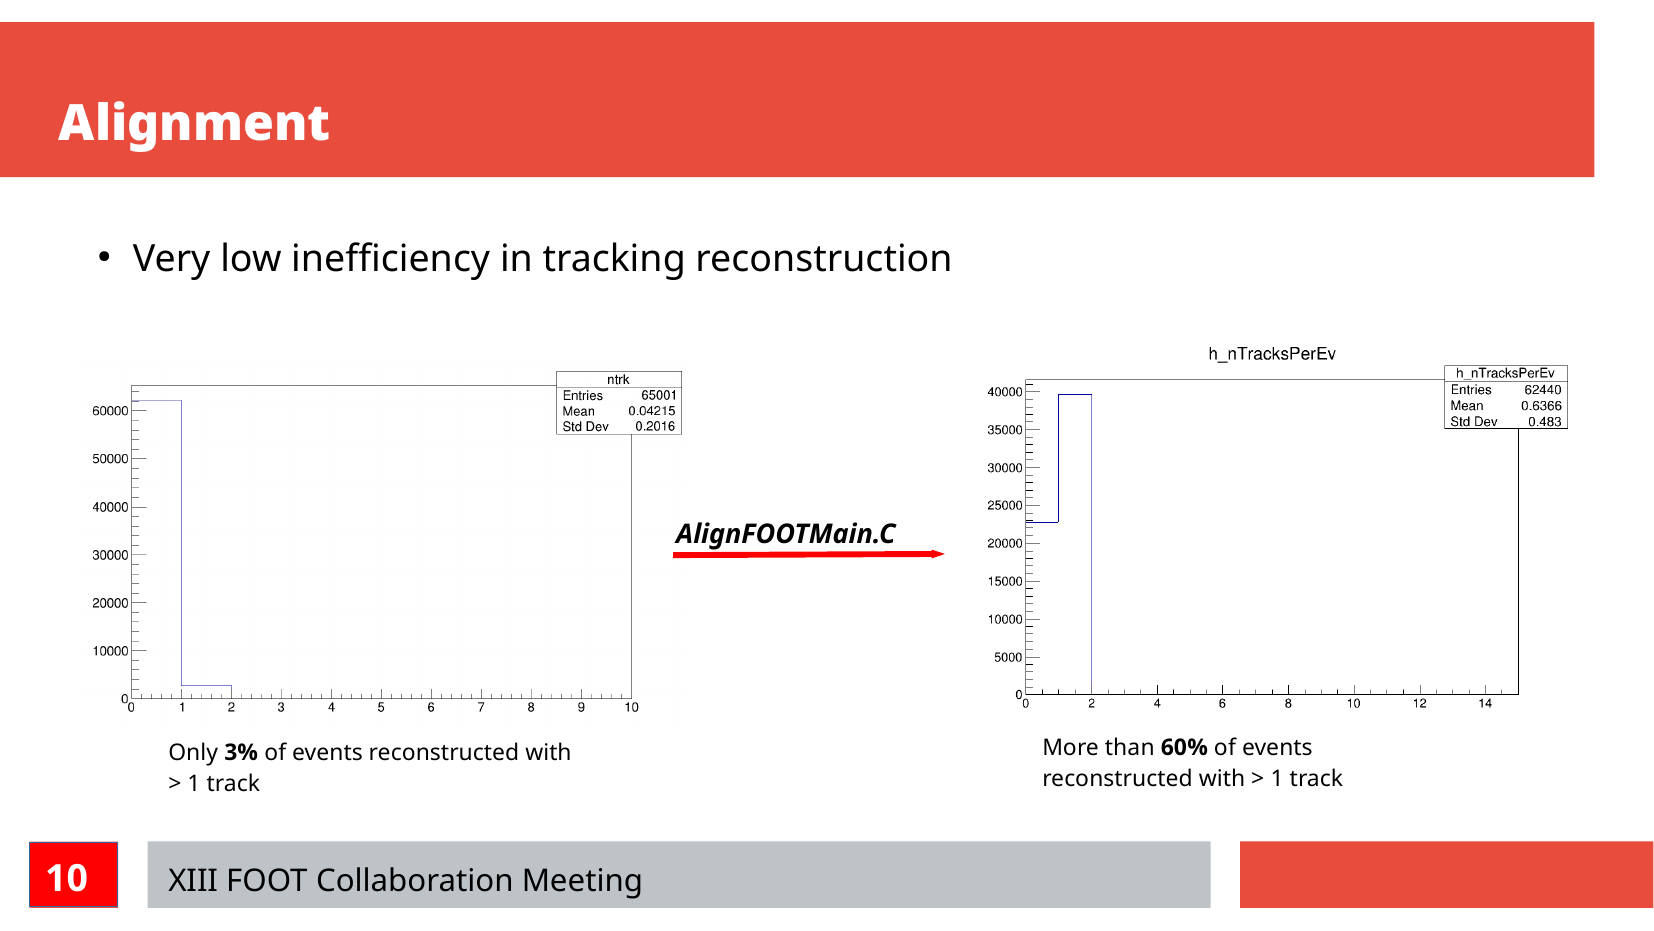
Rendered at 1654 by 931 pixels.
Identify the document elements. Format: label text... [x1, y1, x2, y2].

text_box XIII FOOT Collaboration Meeting [153, 850, 956, 914]
picture [80, 354, 686, 729]
text_box [29, 842, 118, 907]
picture [974, 342, 1575, 733]
text_box Very low inefficiency in tracking reconstruction [82, 224, 1029, 283]
text_box 10 [30, 844, 113, 903]
title Alignment [59, 44, 1595, 156]
text_box AlignFOOTMain.C [661, 507, 956, 554]
text_box More than 60% of events reconstructed with > 1 track [1027, 723, 1465, 792]
text_box Only 3% of events reconstructed with > 1 track [153, 728, 591, 798]
